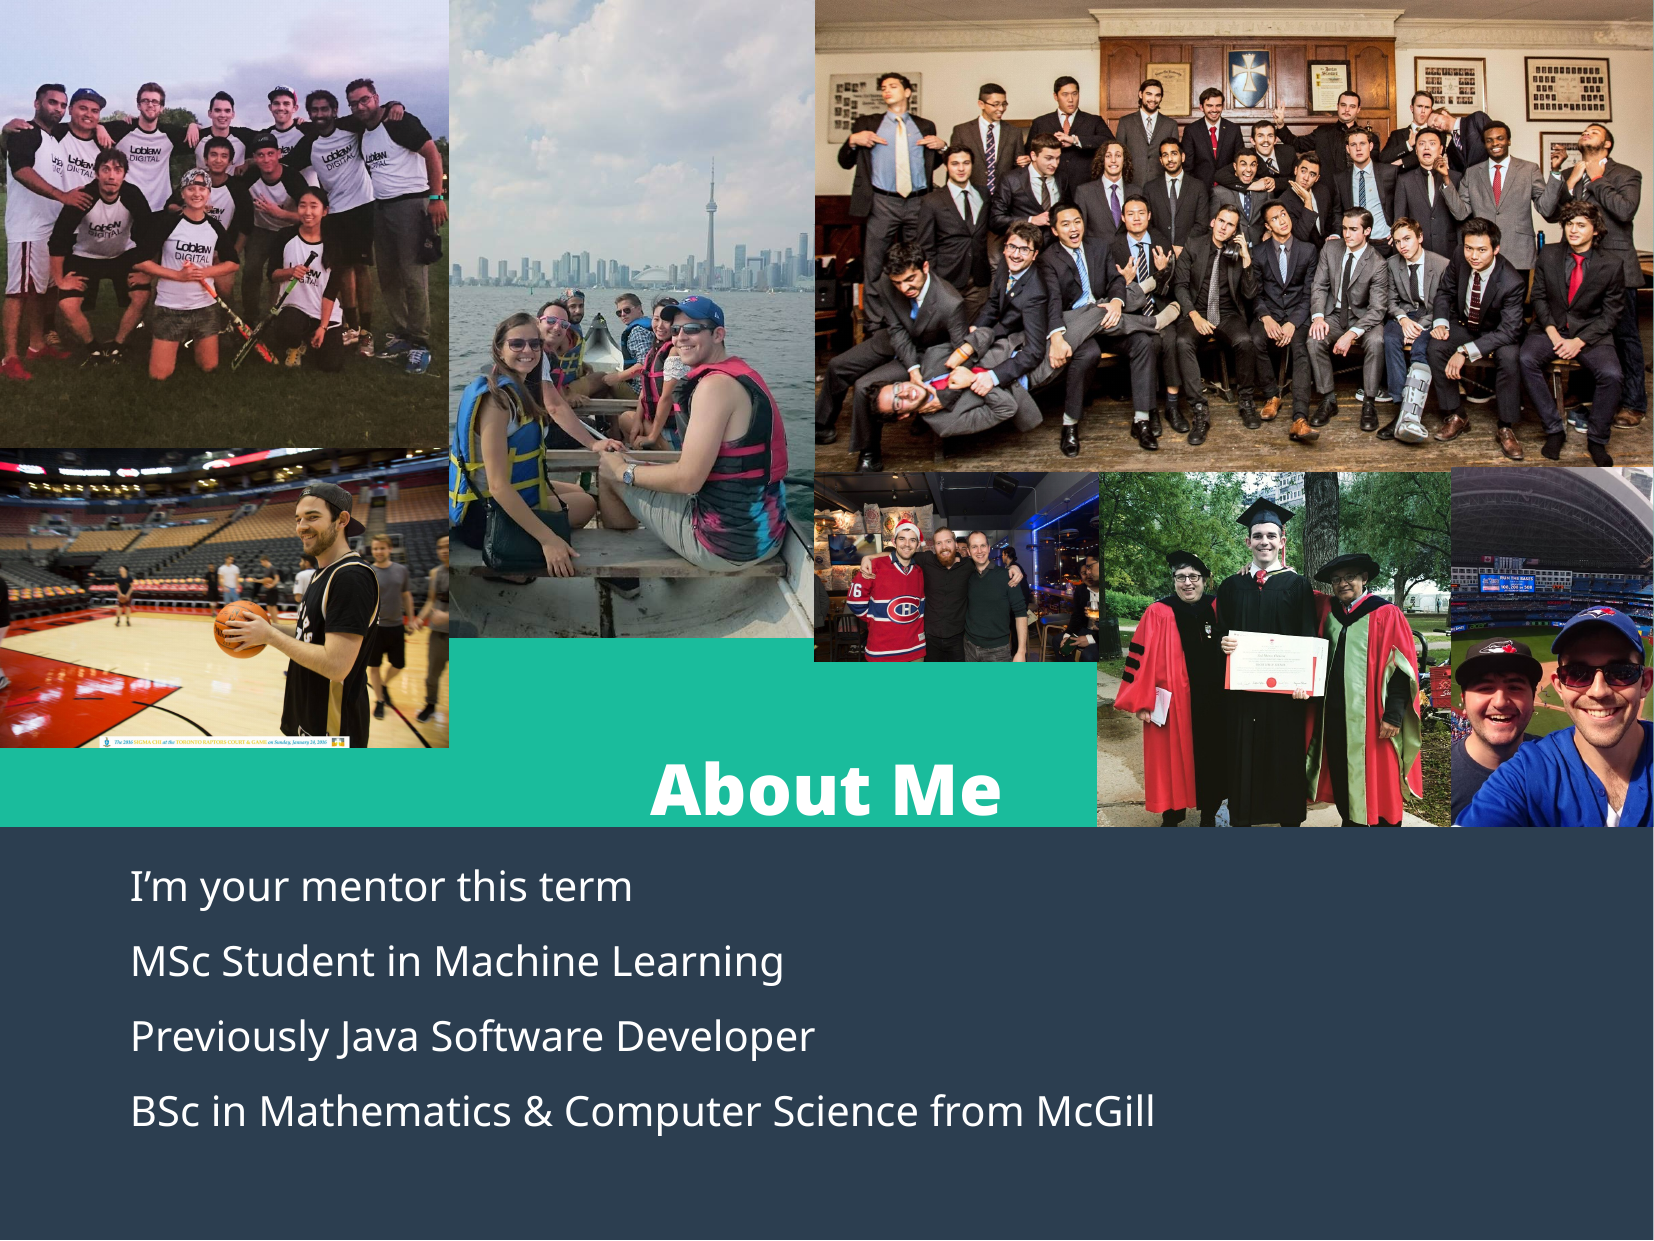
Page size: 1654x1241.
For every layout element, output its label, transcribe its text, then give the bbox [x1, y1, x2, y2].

title About Me [59, 685, 1595, 843]
list I’m your mentor this term MSc Student in Machine Learning Previously Java Software Developer BSc in Mathematics & Computer Science from McGill [59, 856, 1595, 1182]
picture [0, 0, 1654, 827]
